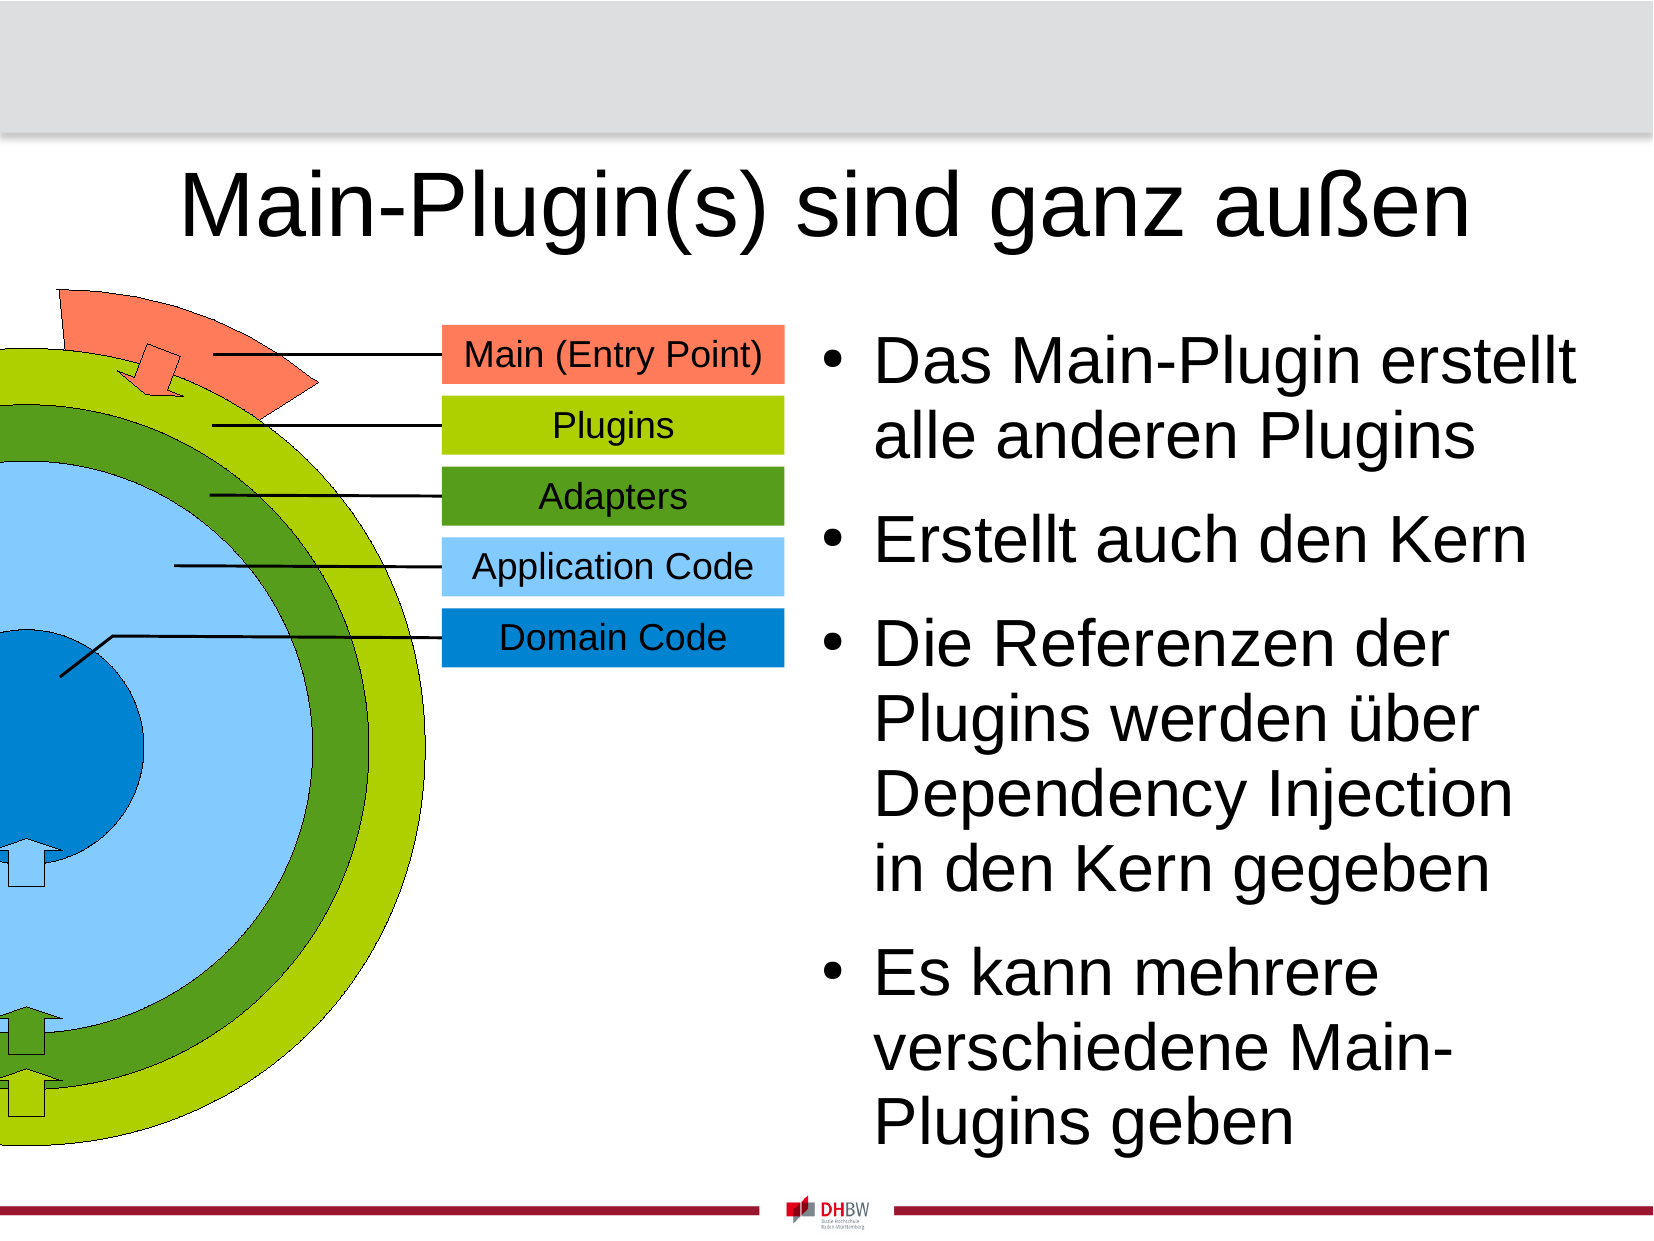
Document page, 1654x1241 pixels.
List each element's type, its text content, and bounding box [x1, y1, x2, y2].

text_box [0, 289, 426, 1146]
text_box Main (Entry Point) [442, 324, 785, 384]
text_box Plugins [441, 395, 785, 455]
title Main-Plugin(s) sind ganz außen [82, 147, 1571, 257]
text_box Application Code [441, 537, 785, 597]
list Das Main-Plugin erstellt alle anderen Plugins Erstellt auch den Kern Die Referenzen der Plugins werden über Dependency Injection in den Kern gegeben Es kann mehrere verschiedene Main-Plugins geben [803, 322, 1642, 1211]
picture [0, 1, 1654, 1237]
text_box Domain Code [441, 608, 785, 668]
text_box Adapters [441, 466, 785, 526]
